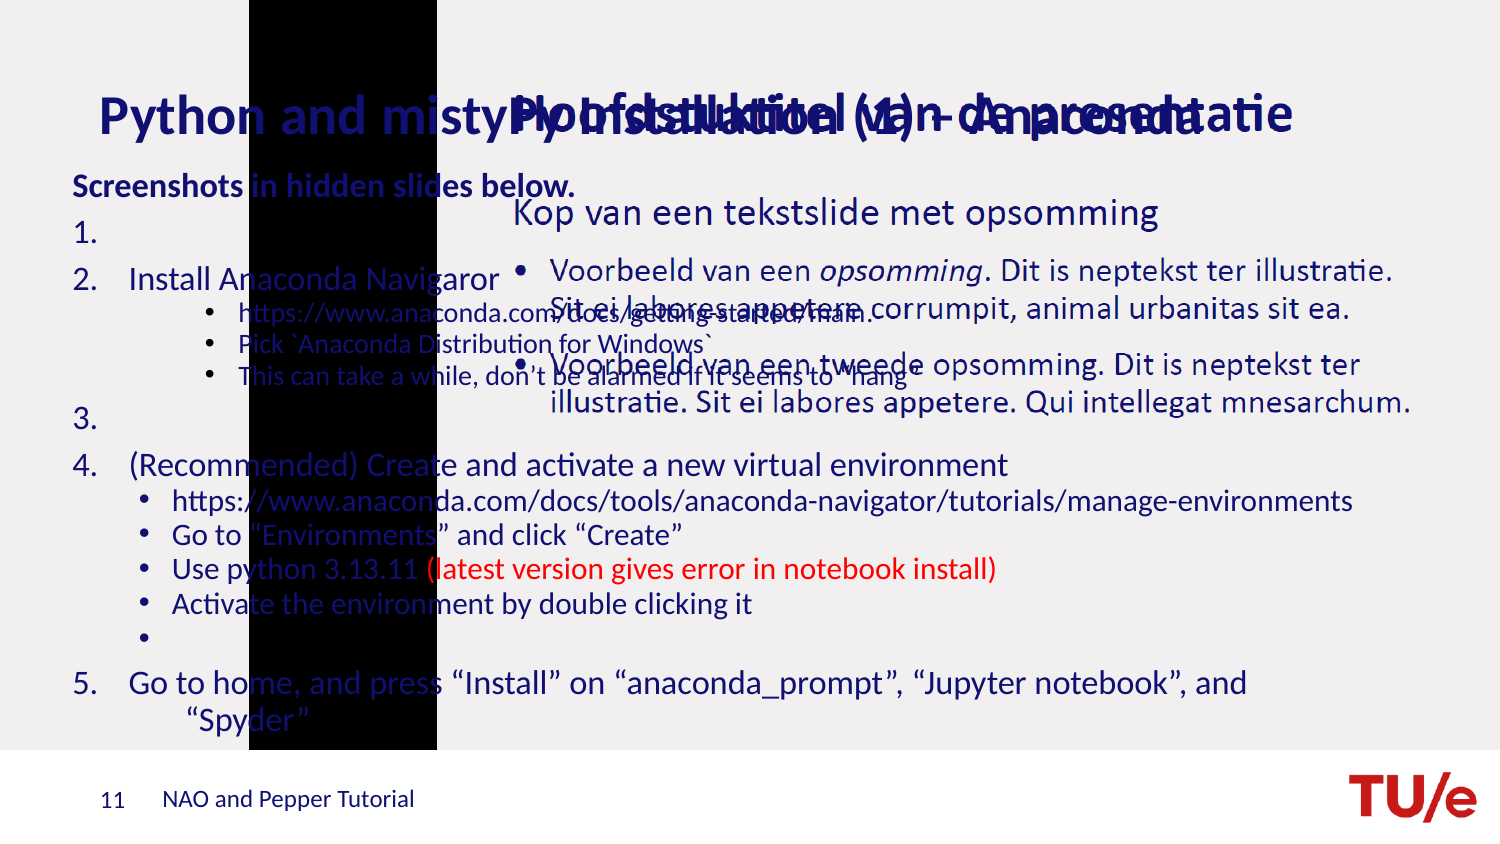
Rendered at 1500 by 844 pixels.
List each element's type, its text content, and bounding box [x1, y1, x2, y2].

text_box NAO and Pepper Tutorial [162, 782, 1267, 841]
title Python and mistyPy Installation (1) – Anaconda [99, 89, 1400, 155]
text_box [100, 783, 199, 841]
list Screenshots in hidden slides below. Install Anaconda Navigaror https://www.anaconda.com/docs/getting-started/main. Pick `Anaconda Distribution for Windows` This can take a while, don’t be alarmed if it seems to “hang” (Recommended) Create and activate a new virtual environment https://www.anaconda.com/docs/tools/anaconda-navigator/tutorials/manage-environments Go to “Environments” and click “Create” Use python 3.13.11 (latest version gives error in notebook install) Activate the environment by double clicking it Go to home, and press “Install” on “anaconda_prompt”, “Jupyter notebook”, and “Spyder” [72, 167, 1357, 741]
